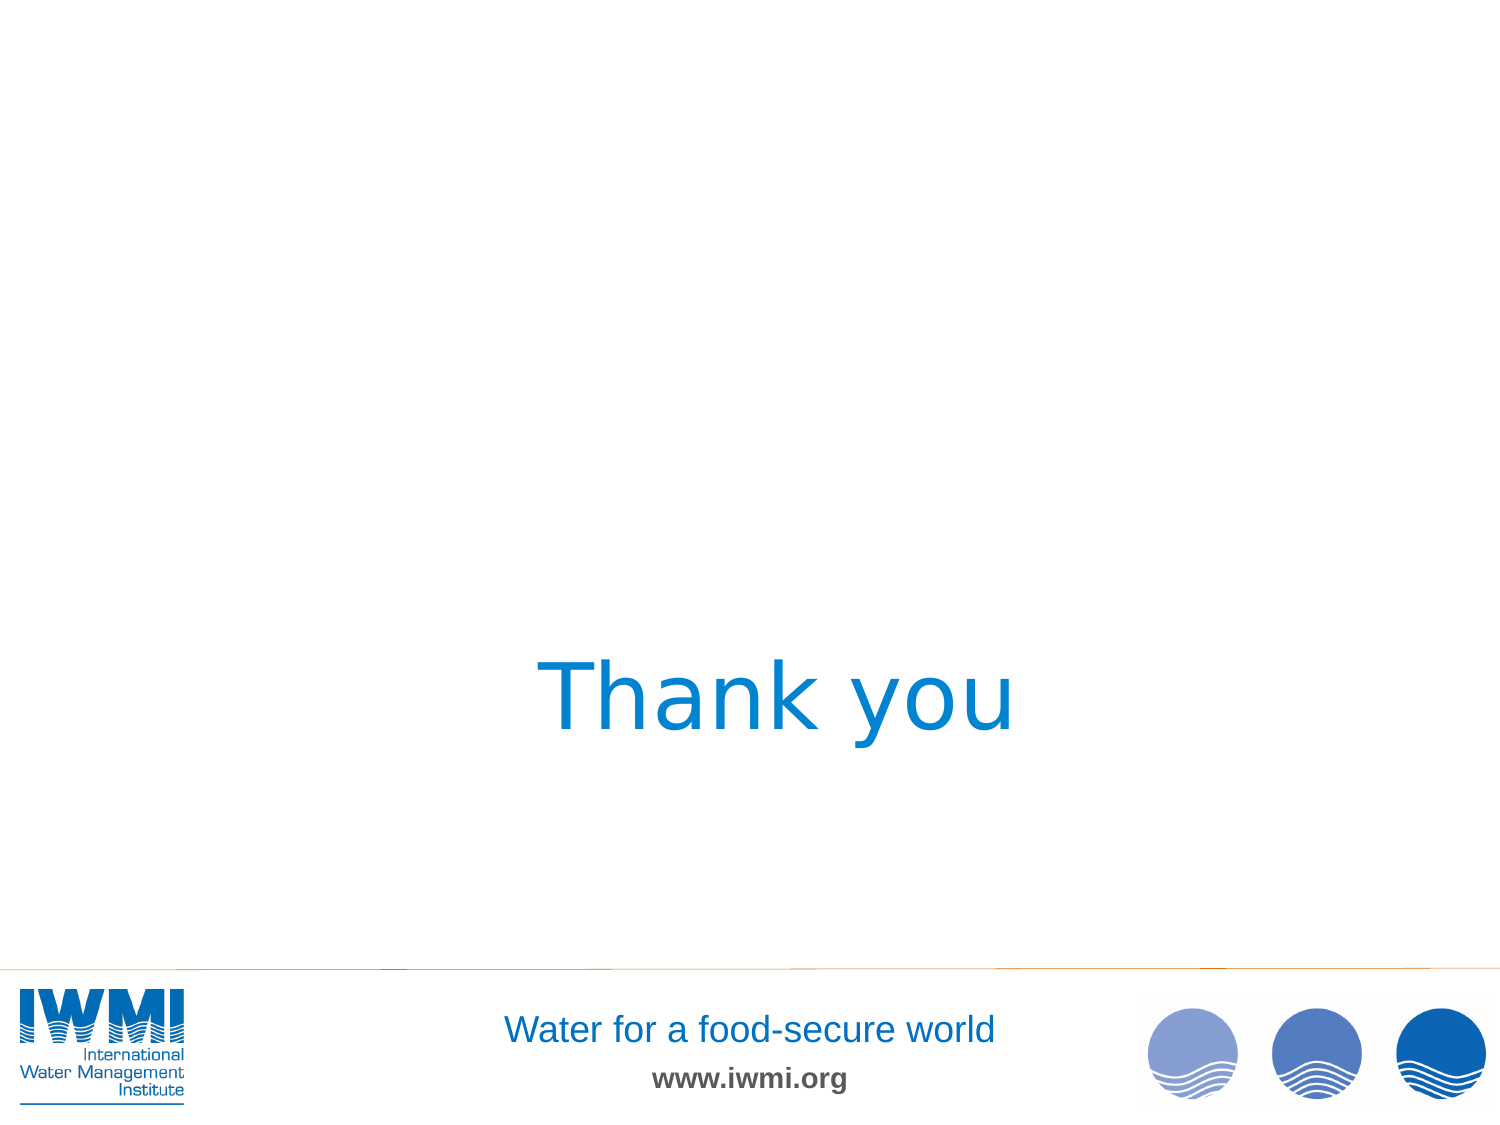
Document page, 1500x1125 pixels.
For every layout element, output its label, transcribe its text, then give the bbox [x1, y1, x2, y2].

picture [20, 989, 184, 1105]
list Thank you [75, 630, 1426, 916]
